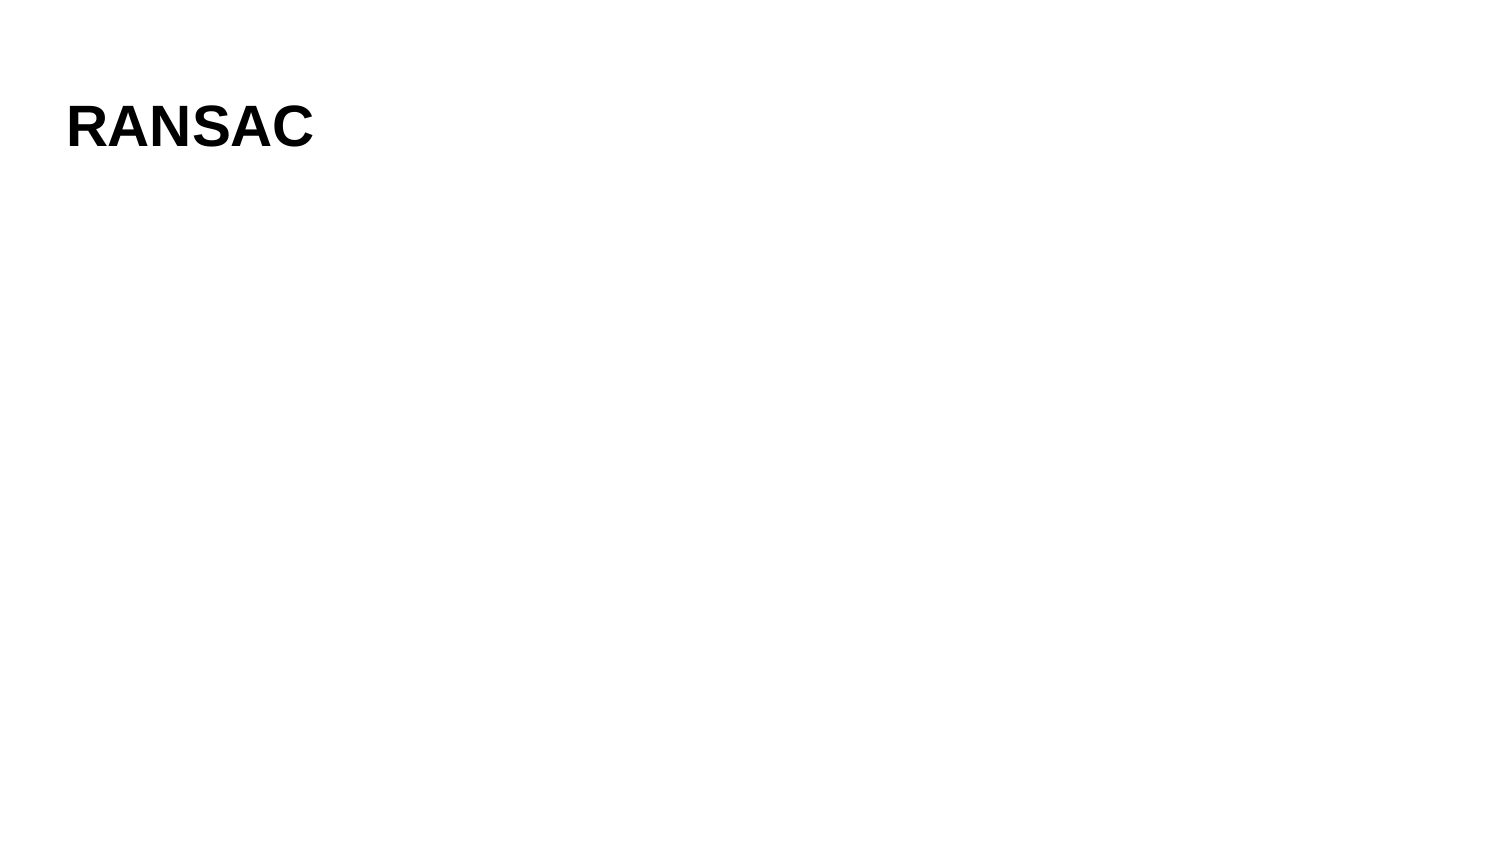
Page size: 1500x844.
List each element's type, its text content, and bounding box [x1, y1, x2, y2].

title RANSAC [51, 72, 1449, 167]
